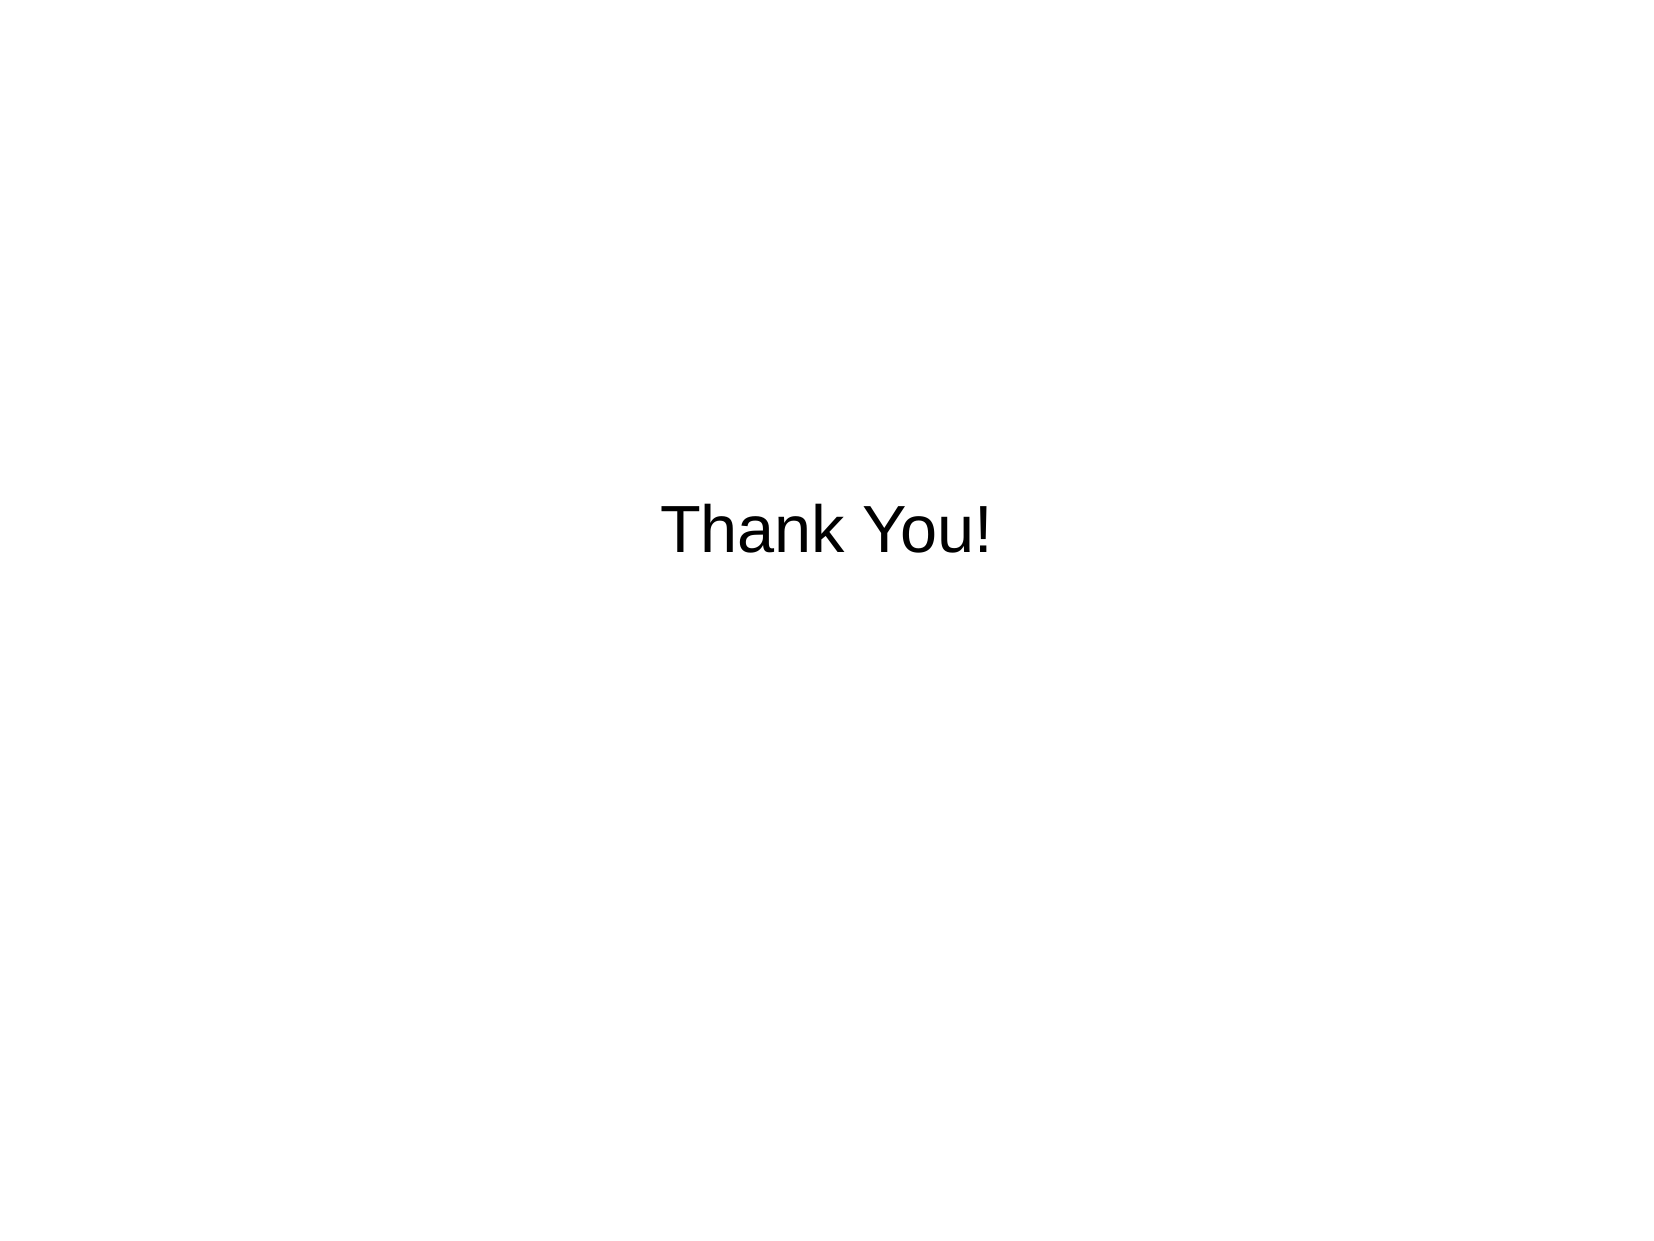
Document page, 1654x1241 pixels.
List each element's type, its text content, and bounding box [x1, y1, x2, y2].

subtitle Thank You! [82, 49, 1571, 1010]
